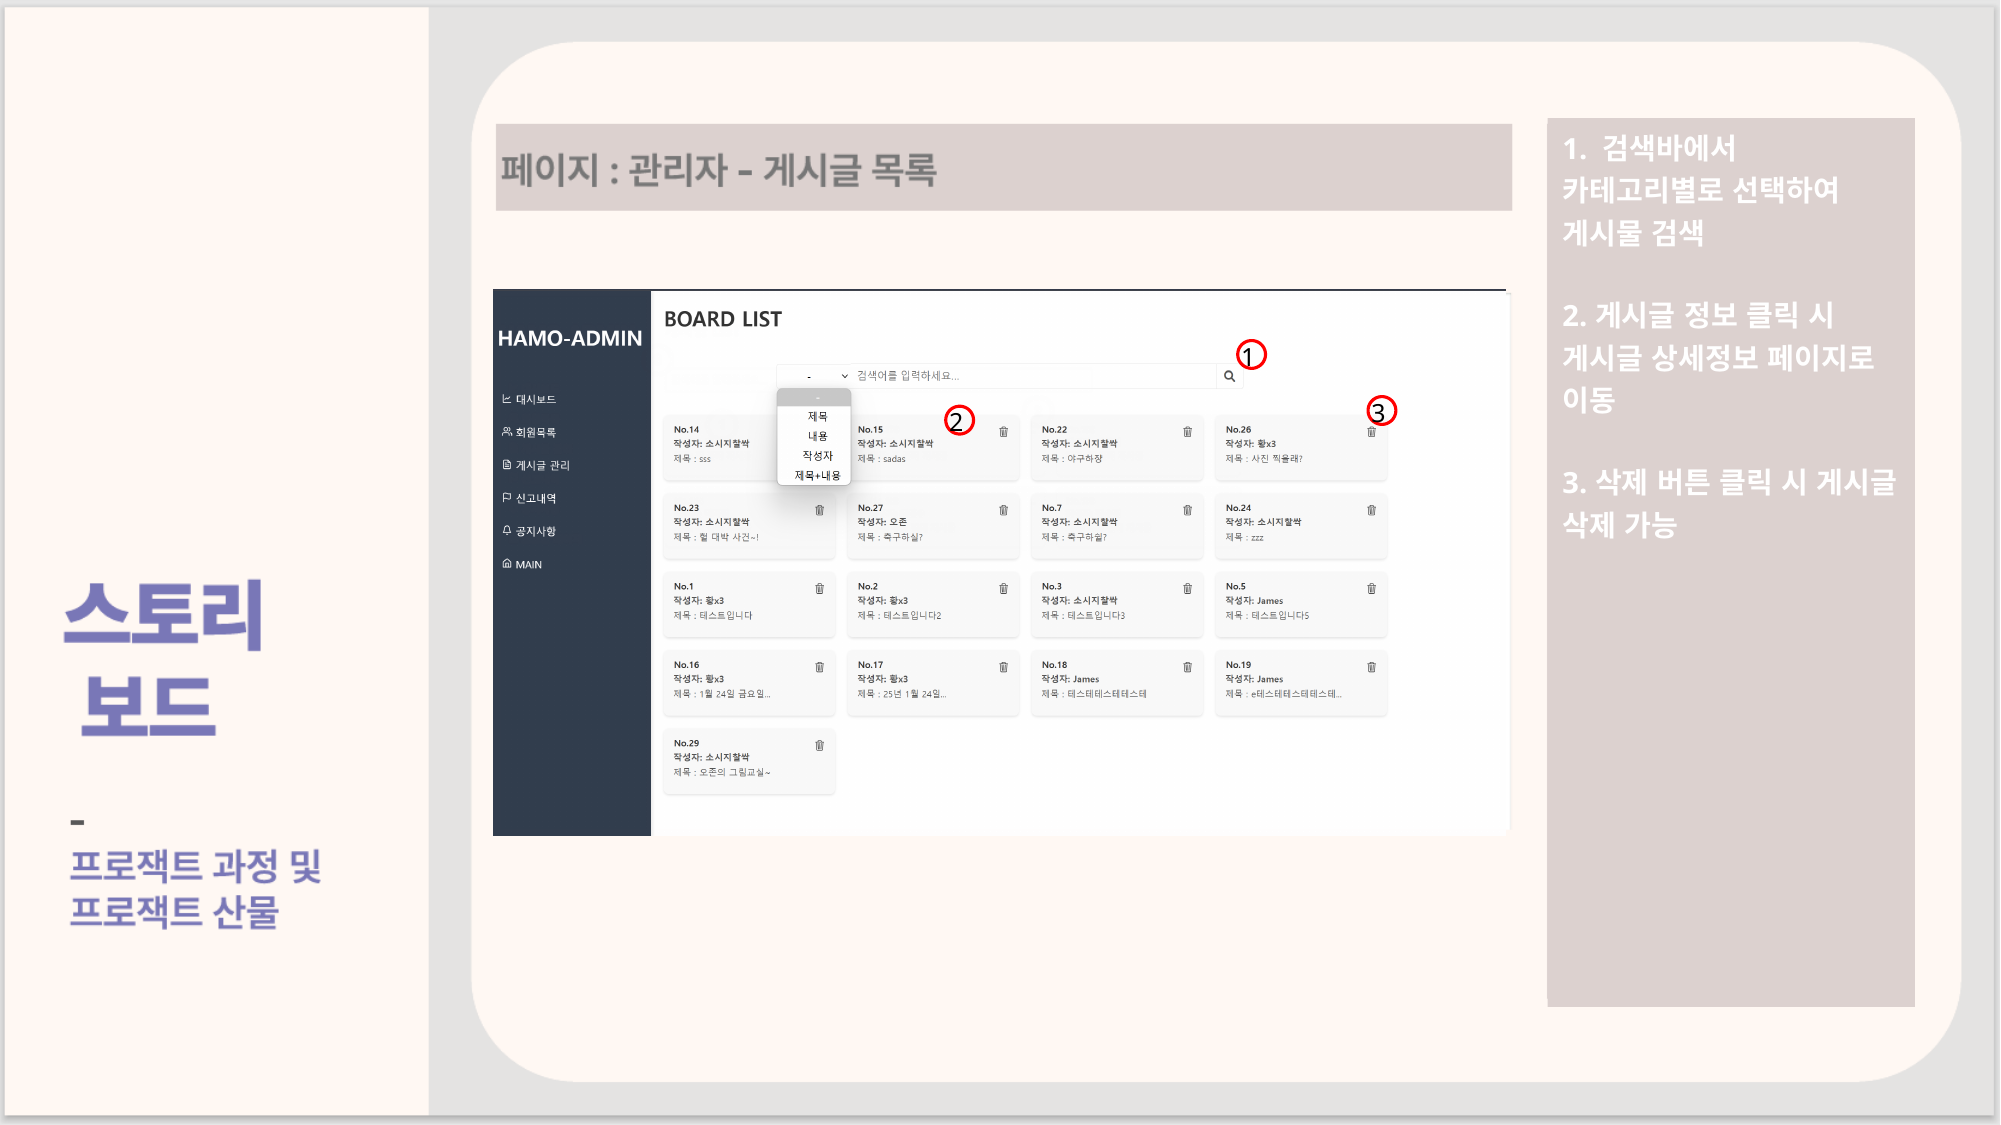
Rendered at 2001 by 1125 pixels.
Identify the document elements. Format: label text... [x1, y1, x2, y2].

text_box 1 [1234, 331, 1256, 381]
text_box 1. 검색바에서 카테고리별로 선택하여 게시물 검색 2. 게시글 정보 클릭 시 게시글 상세정보 페이지로 이동 3. 삭제 버튼 클릭 시 게시글 삭제 가능 [1547, 118, 1915, 1007]
text_box 2 [942, 397, 964, 447]
picture [0, 0, 2000, 1125]
text_box 3 [1365, 387, 1387, 437]
